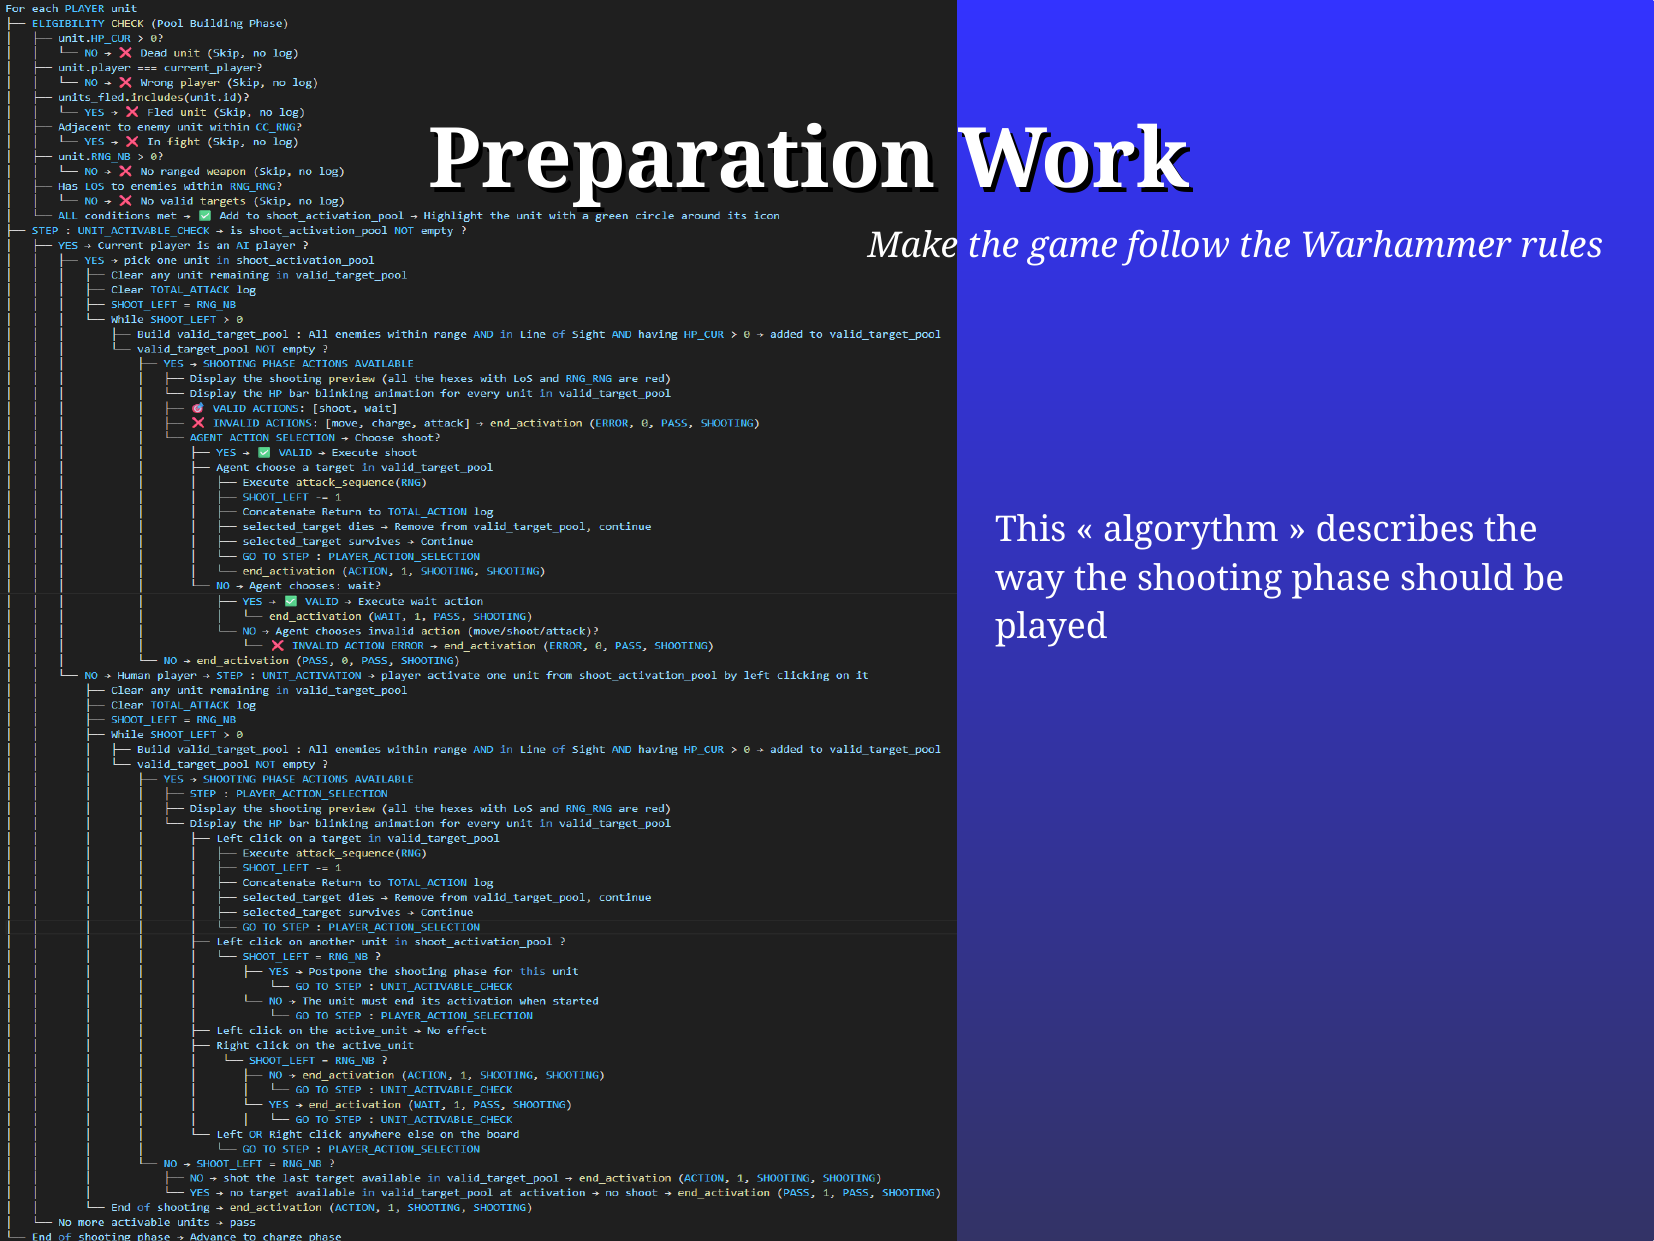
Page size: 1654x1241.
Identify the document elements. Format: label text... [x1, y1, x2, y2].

text_box Make the game follow the Warhammer rules [696, 177, 1654, 304]
picture [0, 0, 957, 1241]
text_box Preparation Work [413, 91, 1654, 225]
text_box This « algorythm » describes the way the shooting phase should be played [980, 496, 1619, 603]
